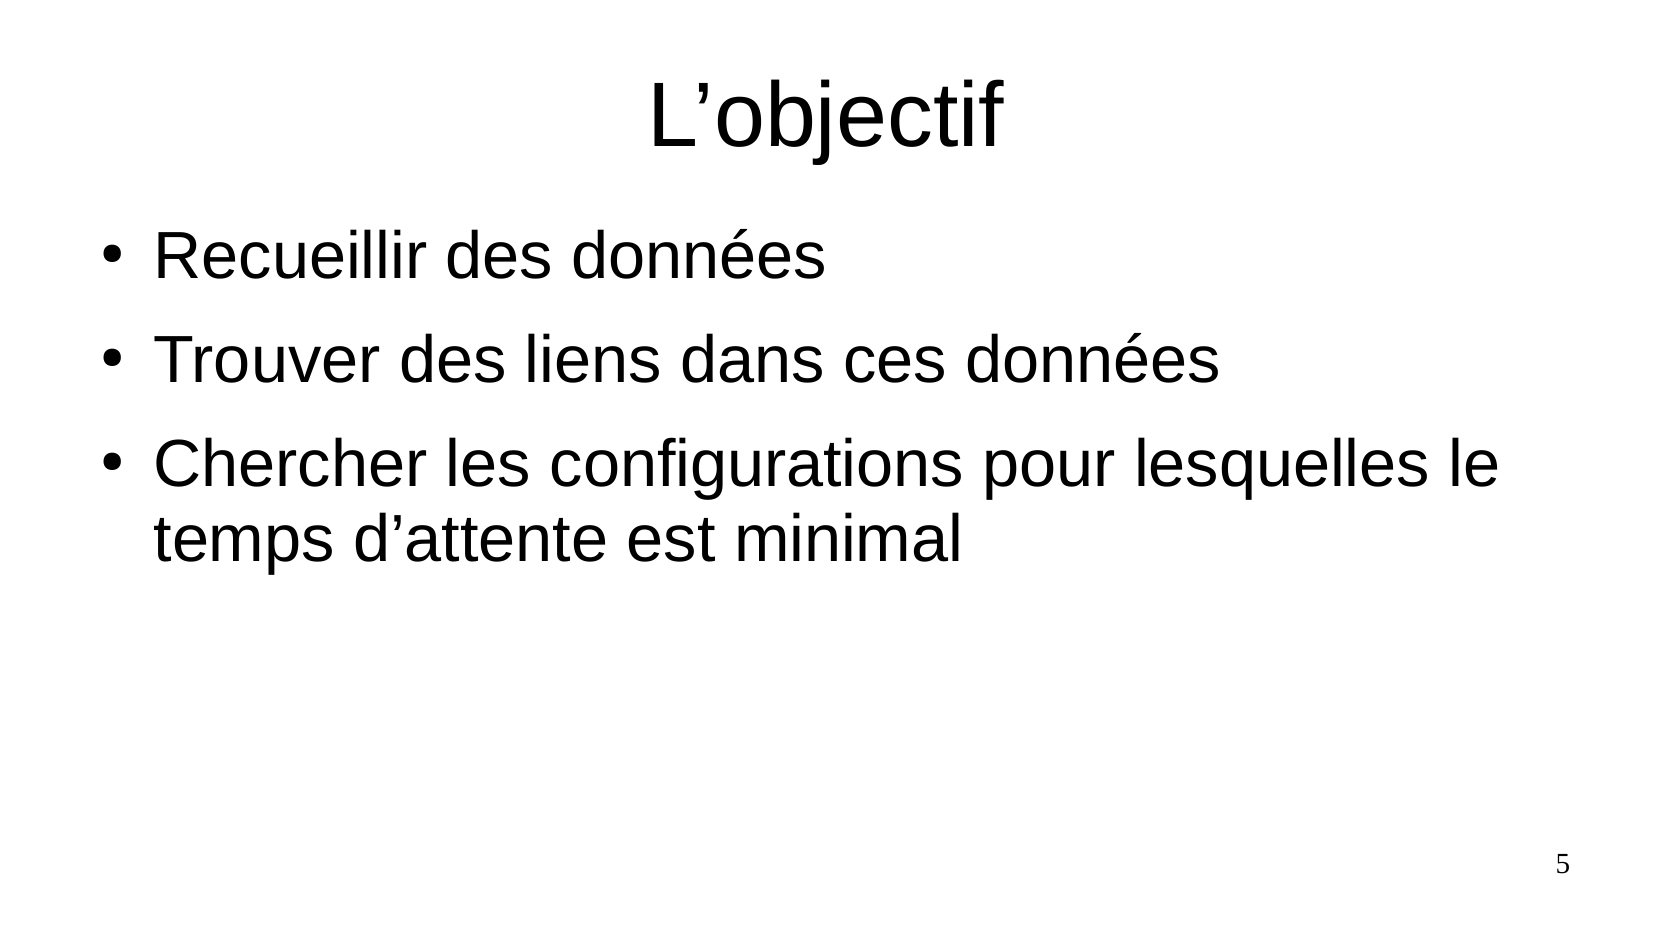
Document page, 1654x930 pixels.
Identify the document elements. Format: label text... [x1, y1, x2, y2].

title L’objectif [82, 37, 1571, 193]
list Recueillir des données Trouver des liens dans ces données Chercher les configurations pour lesquelles le temps d’attente est minimal [82, 217, 1571, 757]
